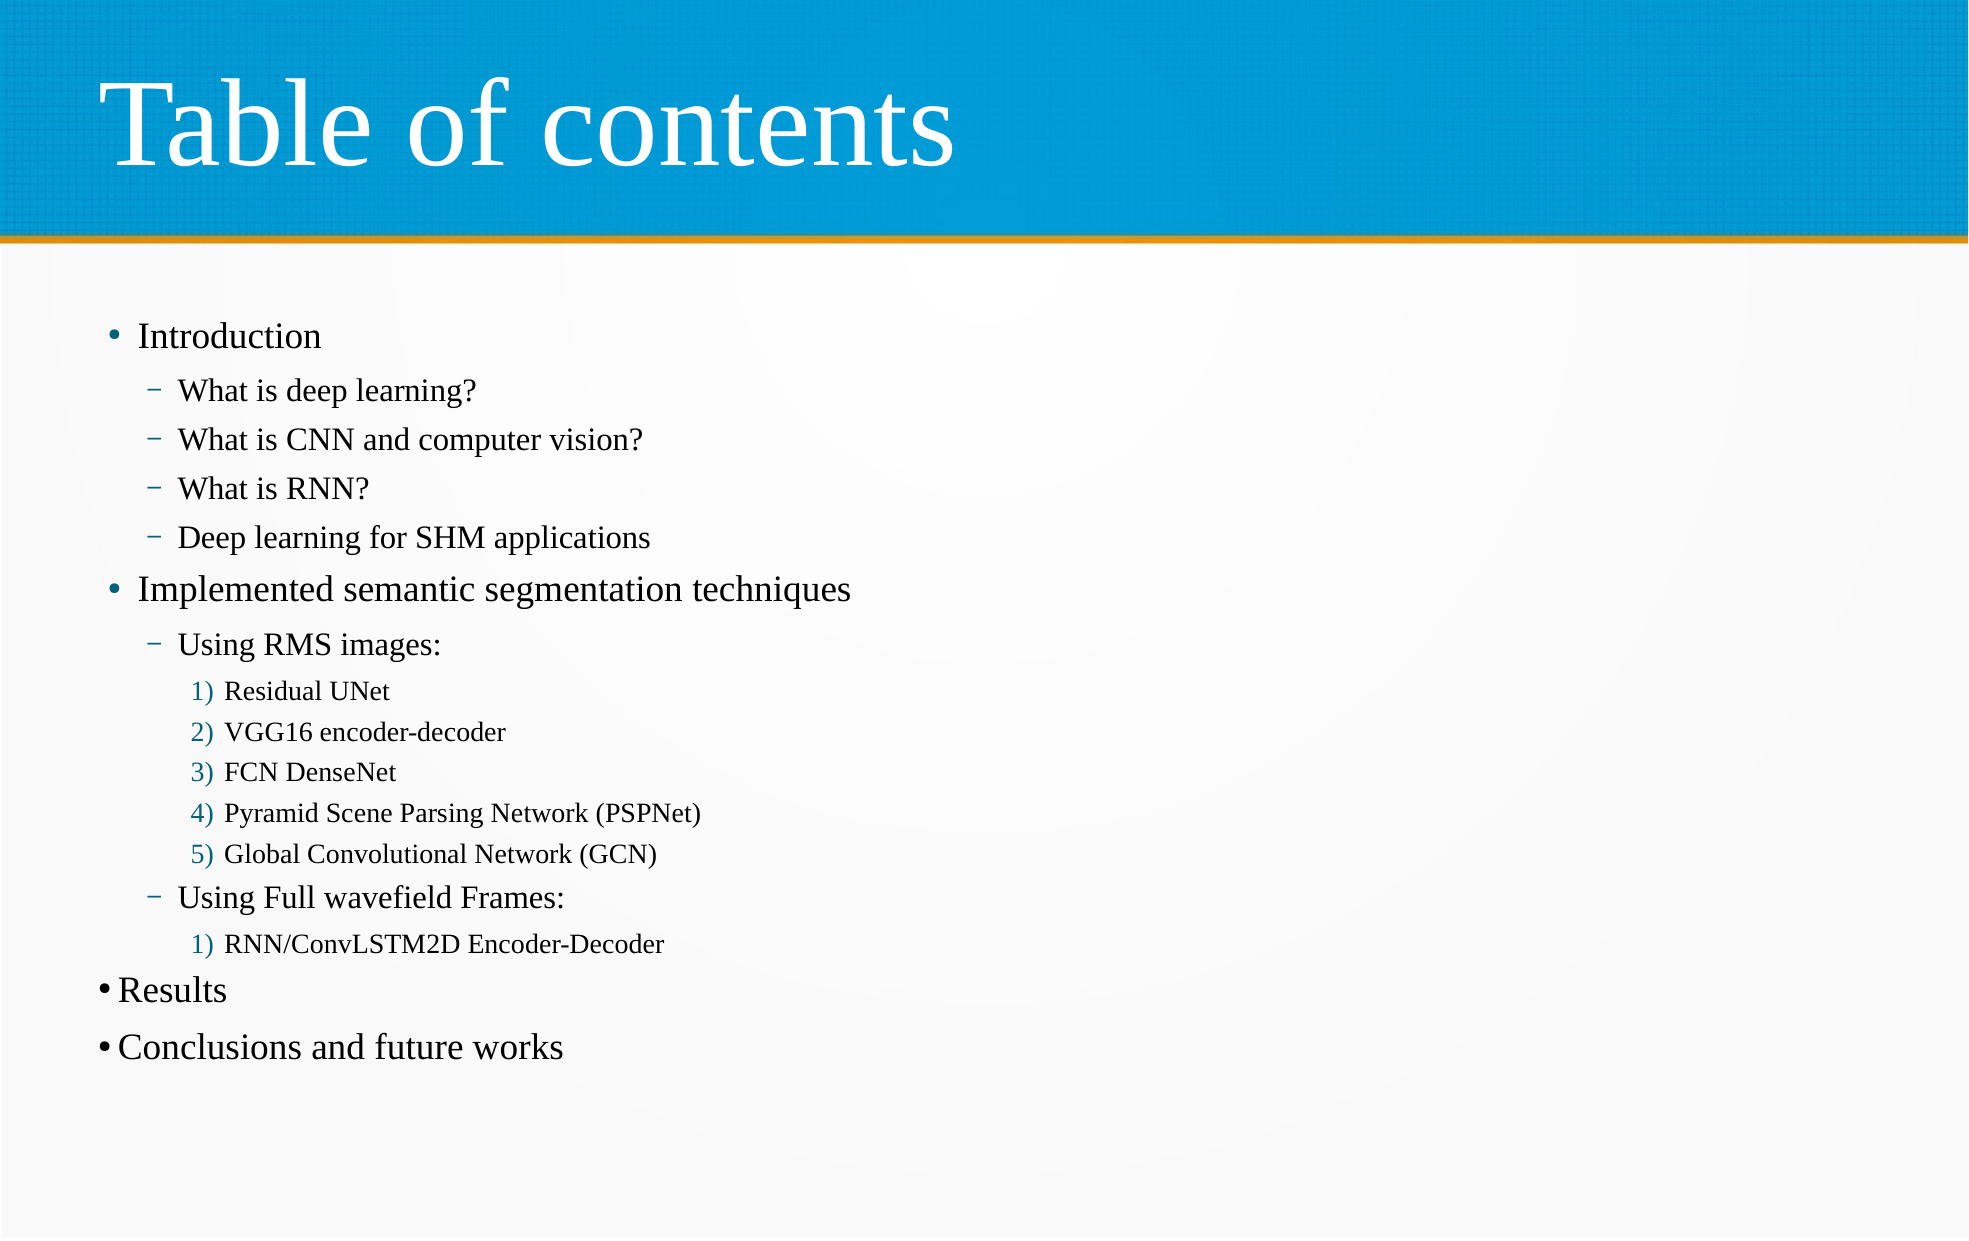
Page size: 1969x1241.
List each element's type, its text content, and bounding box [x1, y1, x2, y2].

picture [0, 233, 1969, 1241]
list Introduction What is deep learning? What is CNN and computer vision? What is RNN? Deep learning for SHM applications Implemented semantic segmentation techniques Using RMS images: Residual UNet VGG16 encoder-decoder FCN DenseNet Pyramid Scene Parsing Network (PSPNet) Global Convolutional Network (GCN) Using Full wavefield Frames: RNN/ConvLSTM2D Encoder-Decoder Results Conclusions and future works [98, 314, 1860, 1081]
title Table of contents [98, 19, 1870, 227]
